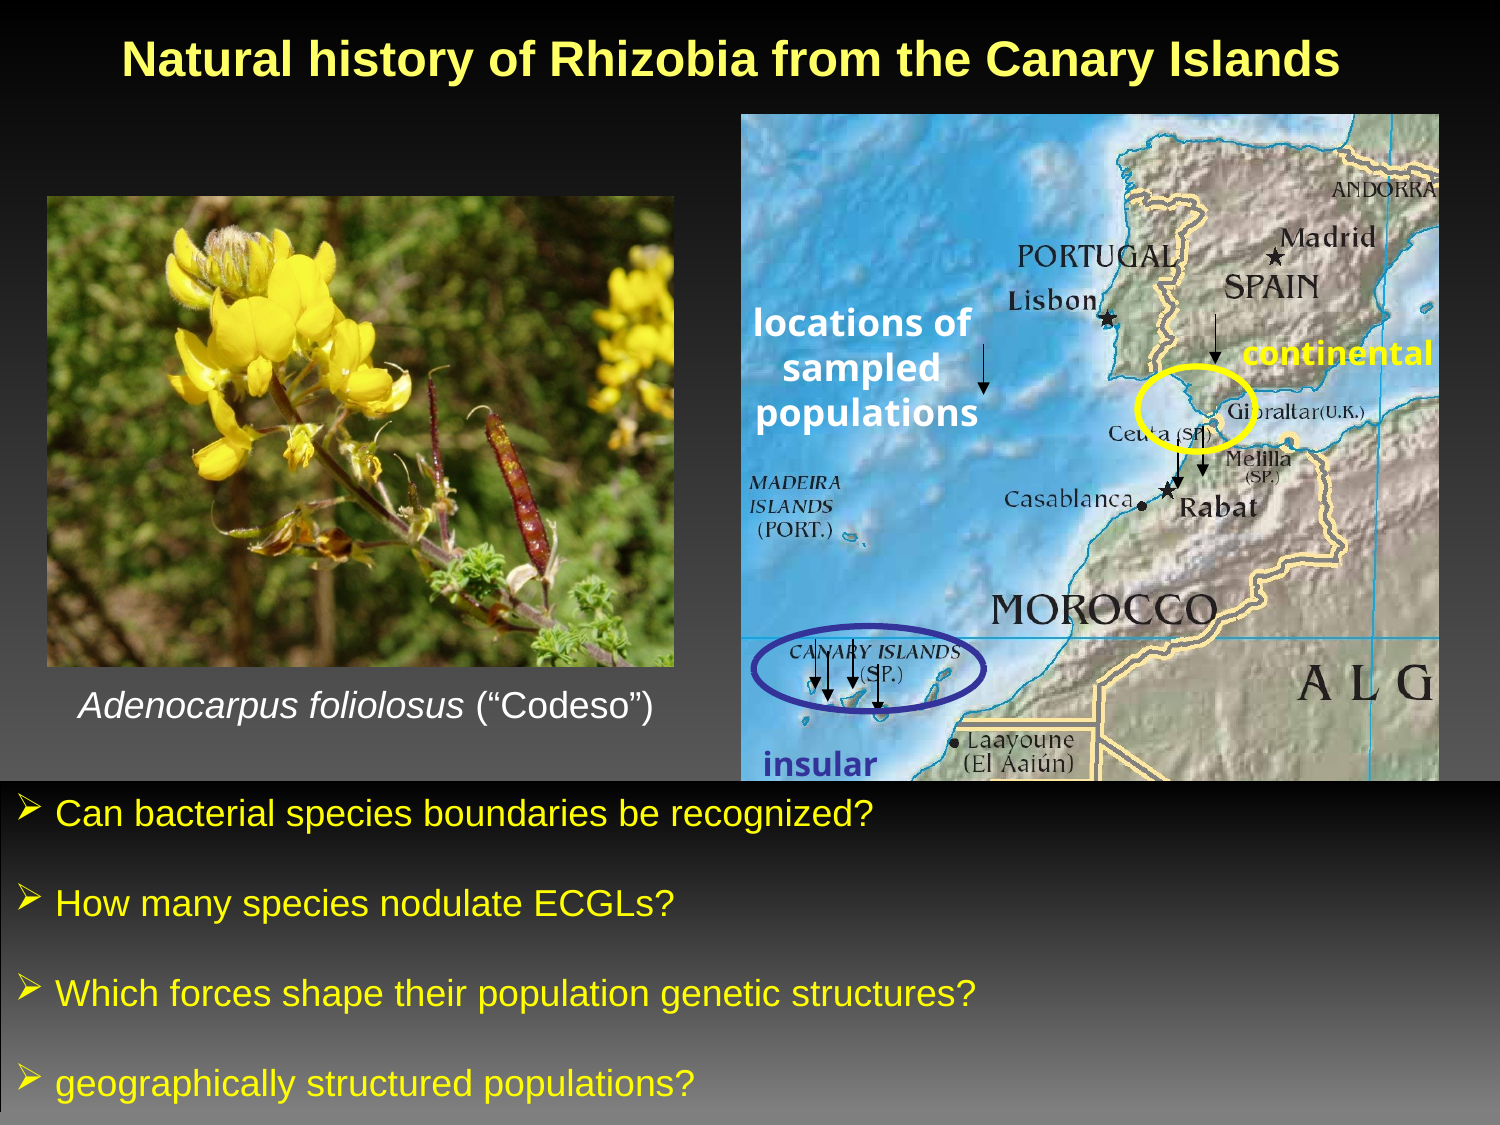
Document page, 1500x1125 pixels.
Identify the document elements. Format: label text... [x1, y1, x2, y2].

picture [47, 196, 674, 667]
picture [1141, 370, 1252, 448]
text_box locations of sampled populations [737, 291, 997, 442]
picture [741, 114, 1439, 781]
text_box continental [1227, 324, 1450, 380]
text_box Natural history of Rhizobia from the Canary Islands [37, 18, 1426, 95]
text_box insular [747, 735, 894, 781]
text_box Adenocarpus foliolosus (“Codeso”) [63, 673, 670, 735]
text_box Can bacterial species boundaries be recognized? How many species nodulate ECGLs? Which forces shape their population genetic structures? geographically structured populations? [0, 781, 1500, 1112]
